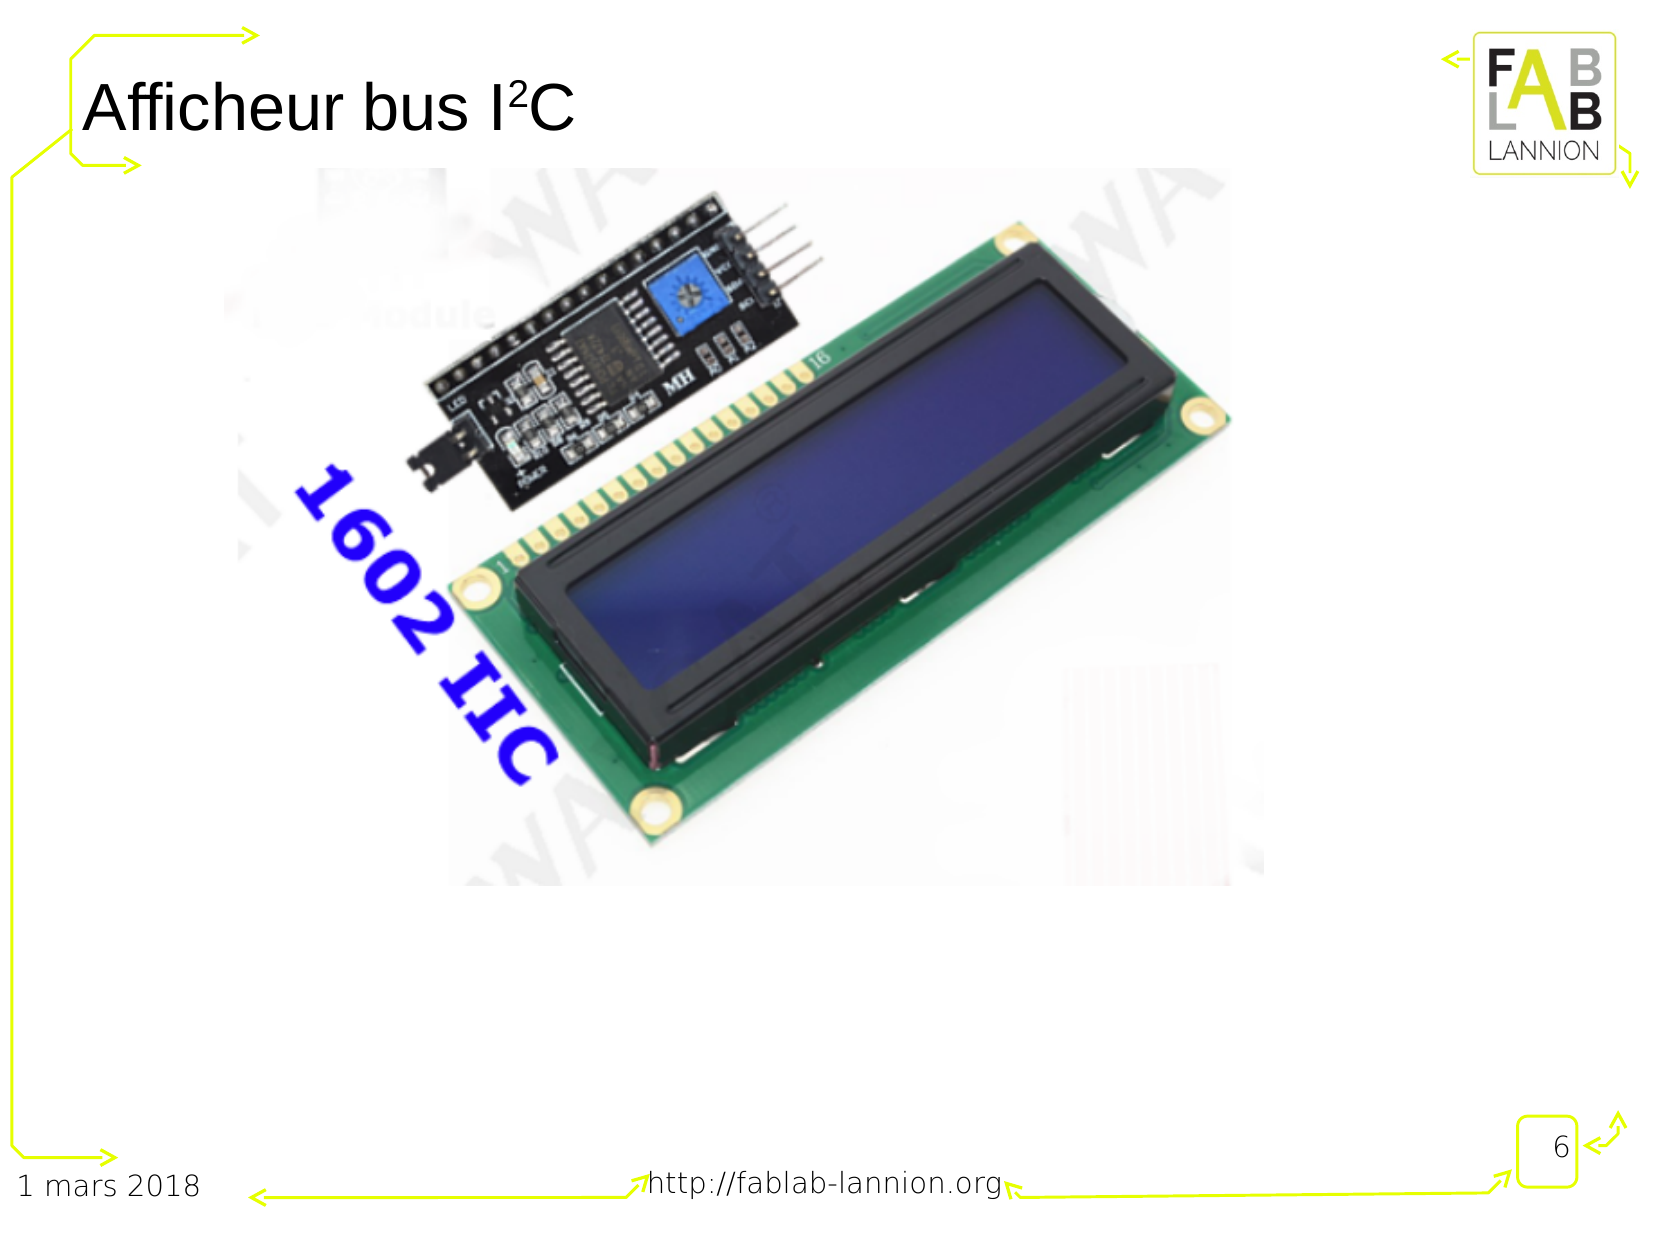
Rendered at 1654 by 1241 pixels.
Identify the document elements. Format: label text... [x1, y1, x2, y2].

title Afficheur bus I2C [82, 49, 1441, 166]
picture [1470, 29, 1619, 178]
picture [224, 168, 1264, 886]
